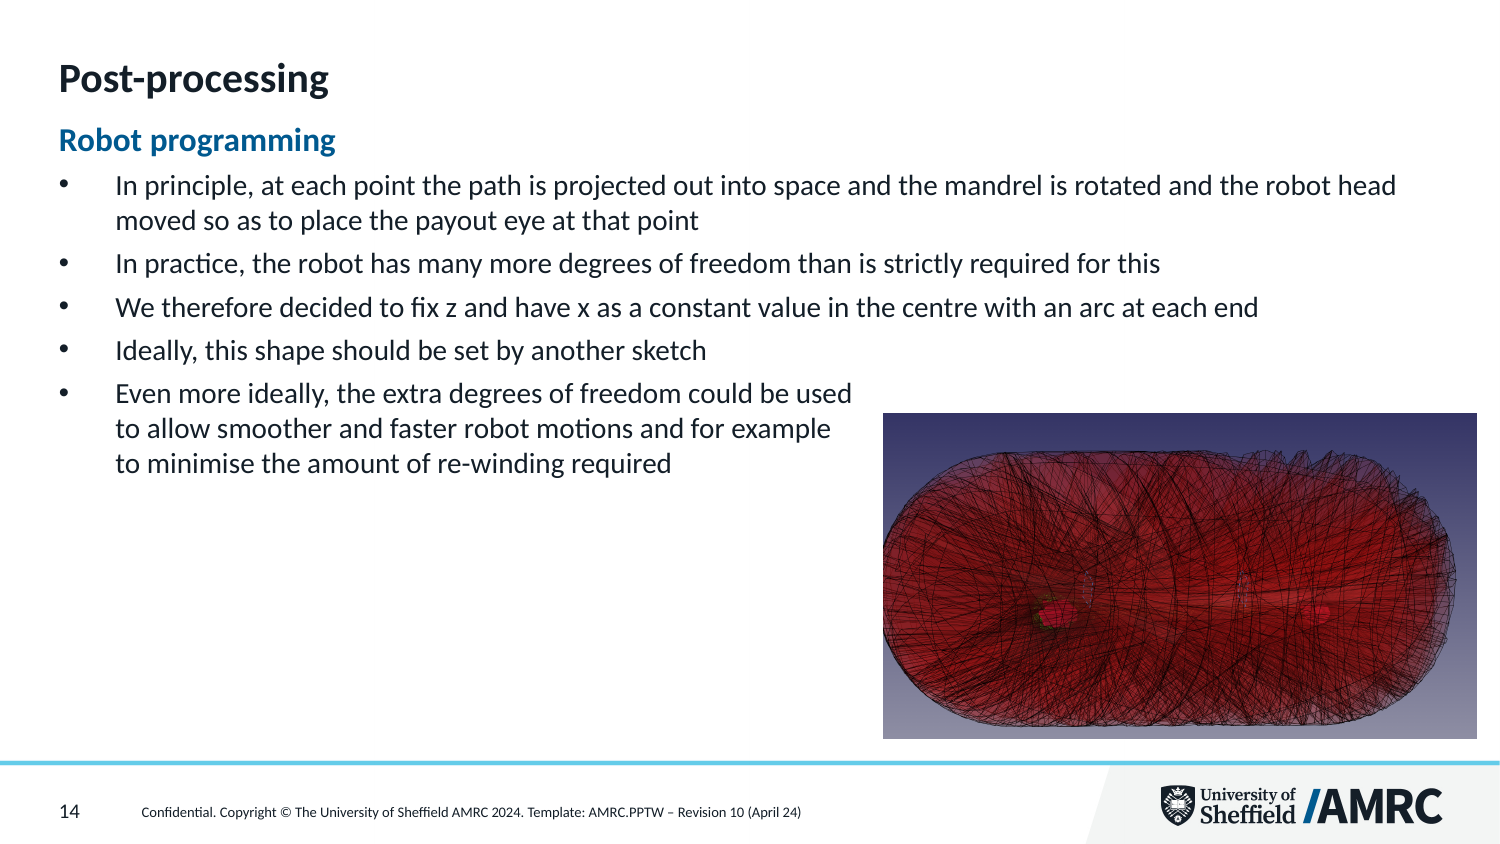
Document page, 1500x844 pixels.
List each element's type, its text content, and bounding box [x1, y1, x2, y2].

title Post-processing [59, 50, 1029, 101]
list Even more ideally, the extra degrees of freedom could be used to allow smoother and faster robot motions and for example to minimise the amount of re-winding required [59, 110, 857, 739]
list Robot programming In principle, at each point the path is projected out into space and the mandrel is rotated and the robot head moved so as to place the payout eye at that point In practice, the robot has many more degrees of freedom than is strictly required for this We therefore decided to fix z and have x as a constant value in the centre with an arc at each end Ideally, this shape should be set by another sketch [857, 118, 1447, 355]
picture [0, 0, 1500, 844]
